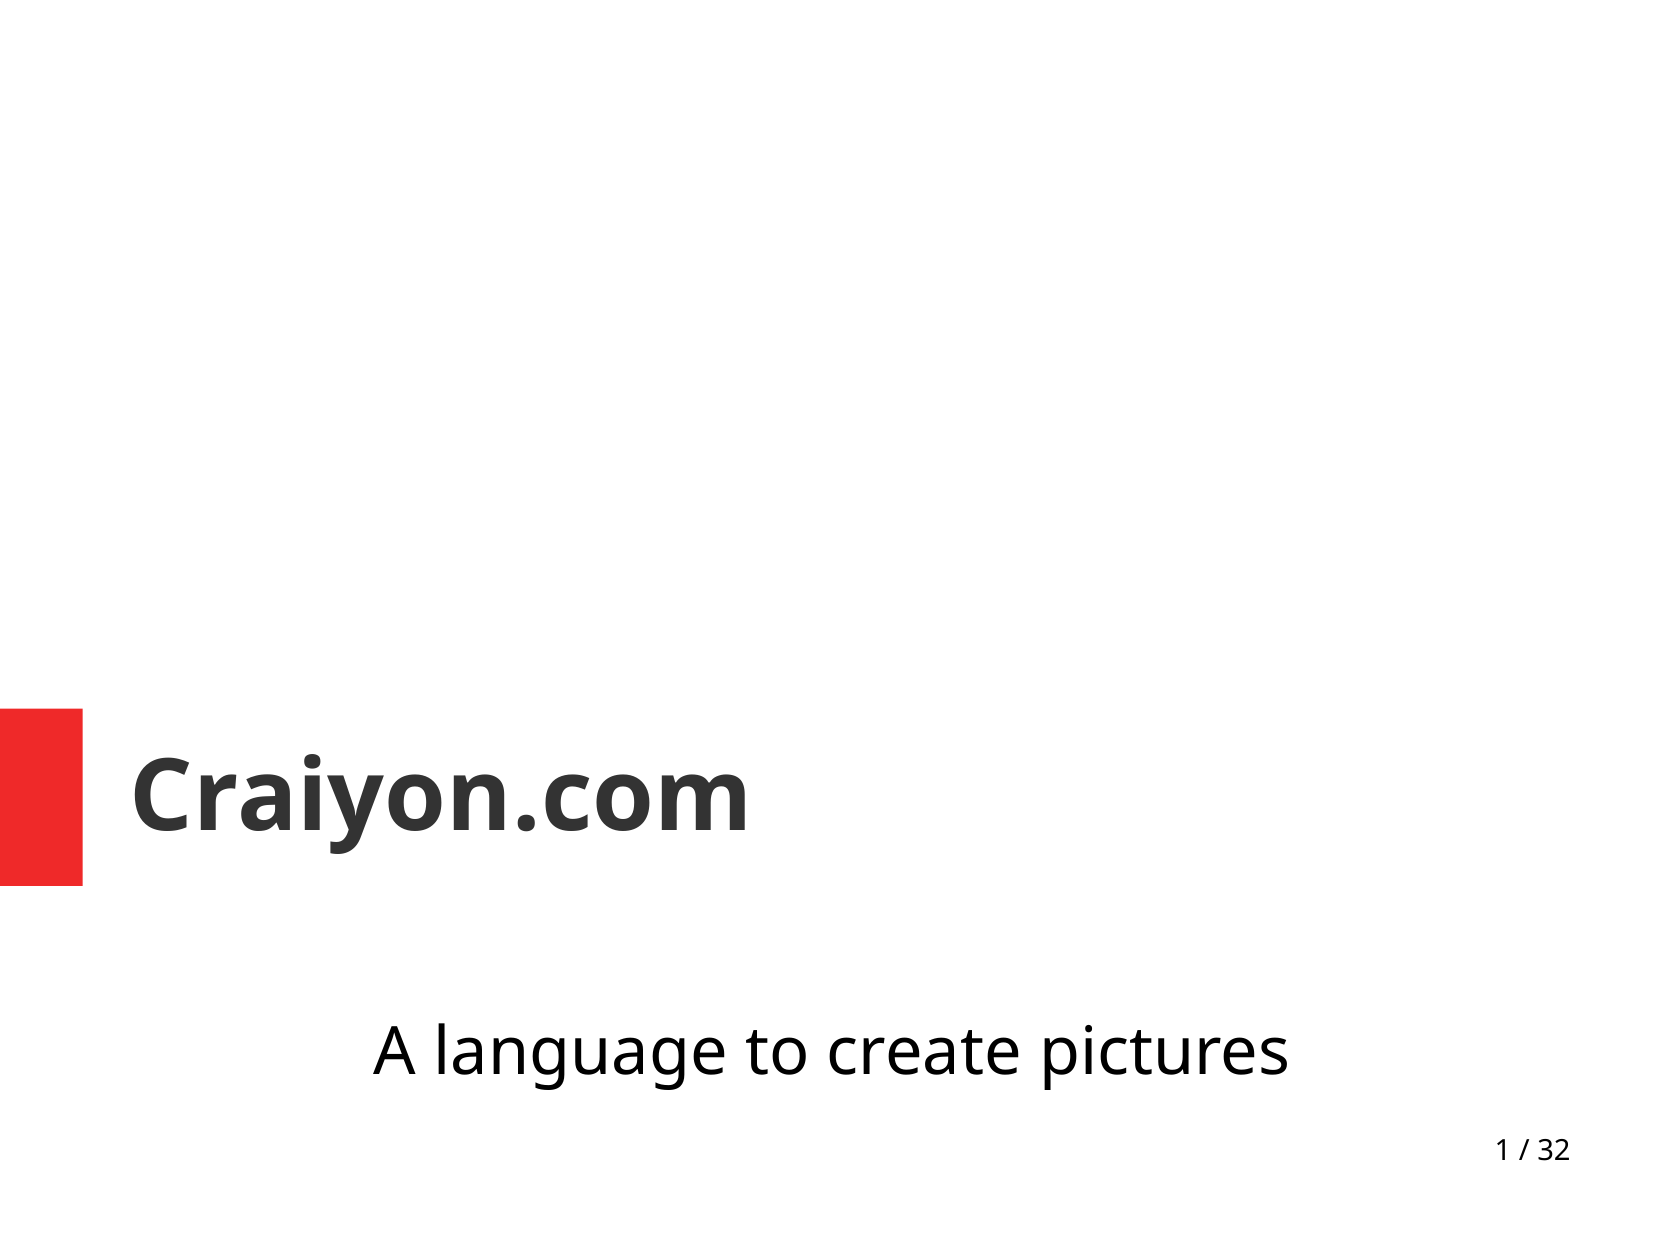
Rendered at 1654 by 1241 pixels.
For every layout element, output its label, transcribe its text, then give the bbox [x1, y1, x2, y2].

title Craiyon.com [129, 655, 1536, 928]
subtitle A language to create pictures [129, 968, 1536, 1130]
